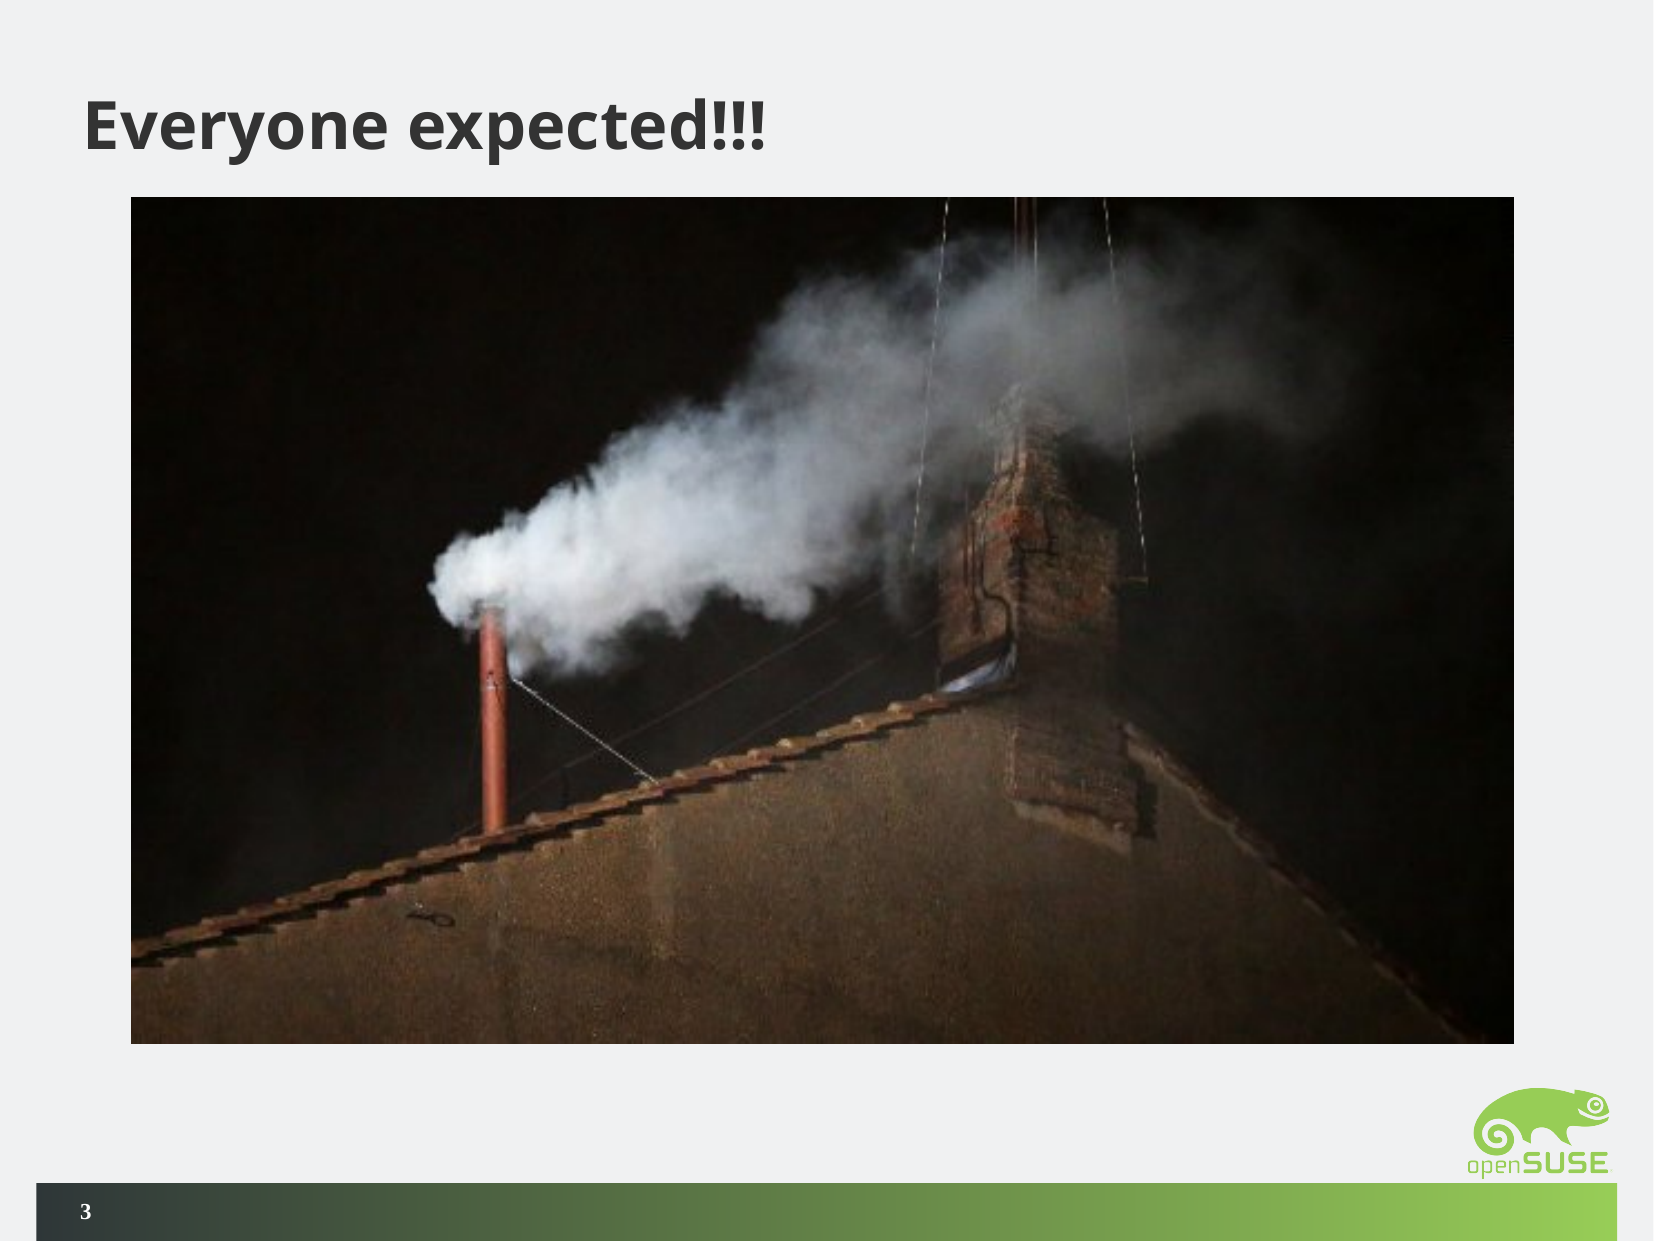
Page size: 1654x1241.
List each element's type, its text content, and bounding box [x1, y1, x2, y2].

picture [0, 0, 1654, 1241]
title Everyone expected!!! [82, 49, 1571, 198]
